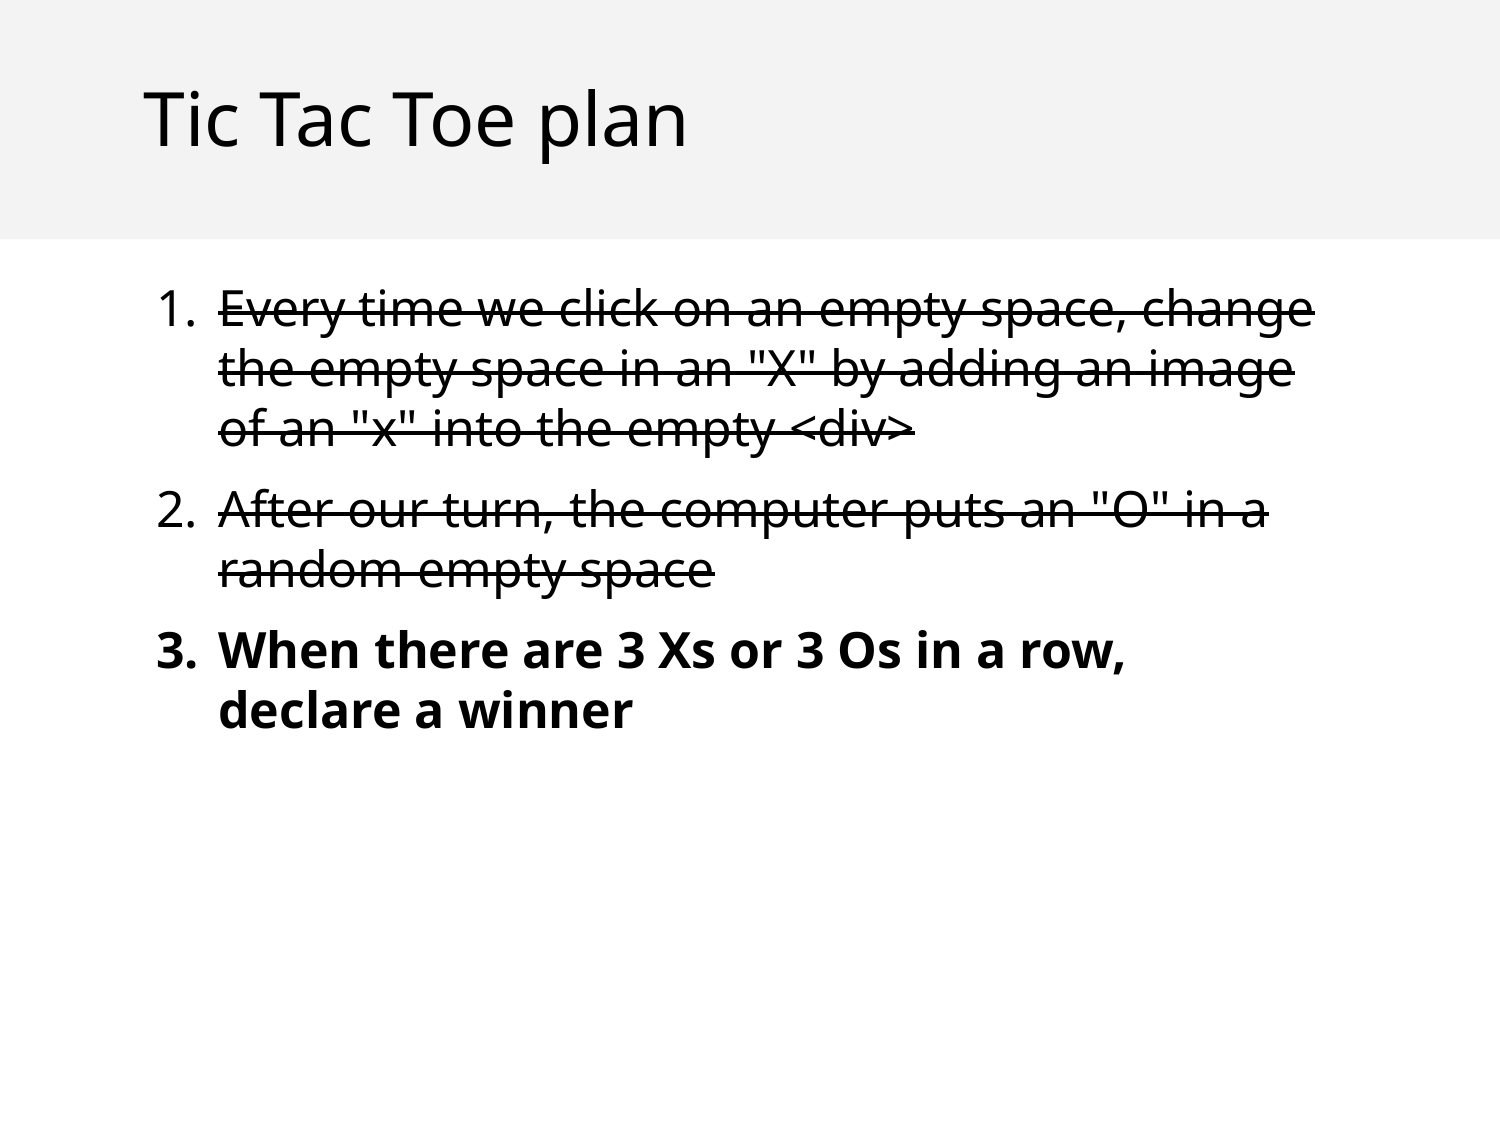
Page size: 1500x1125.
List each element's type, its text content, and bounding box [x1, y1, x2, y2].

title Tic Tac Toe plan [128, 56, 1372, 183]
text_box Every time we click on an empty space, change the empty space in an "X" by adding an image of an "x" into the empty <div> After our turn, the computer puts an "O" in a random empty space When there are 3 Xs or 3 Os in a row, declare a winner [128, 261, 1333, 642]
